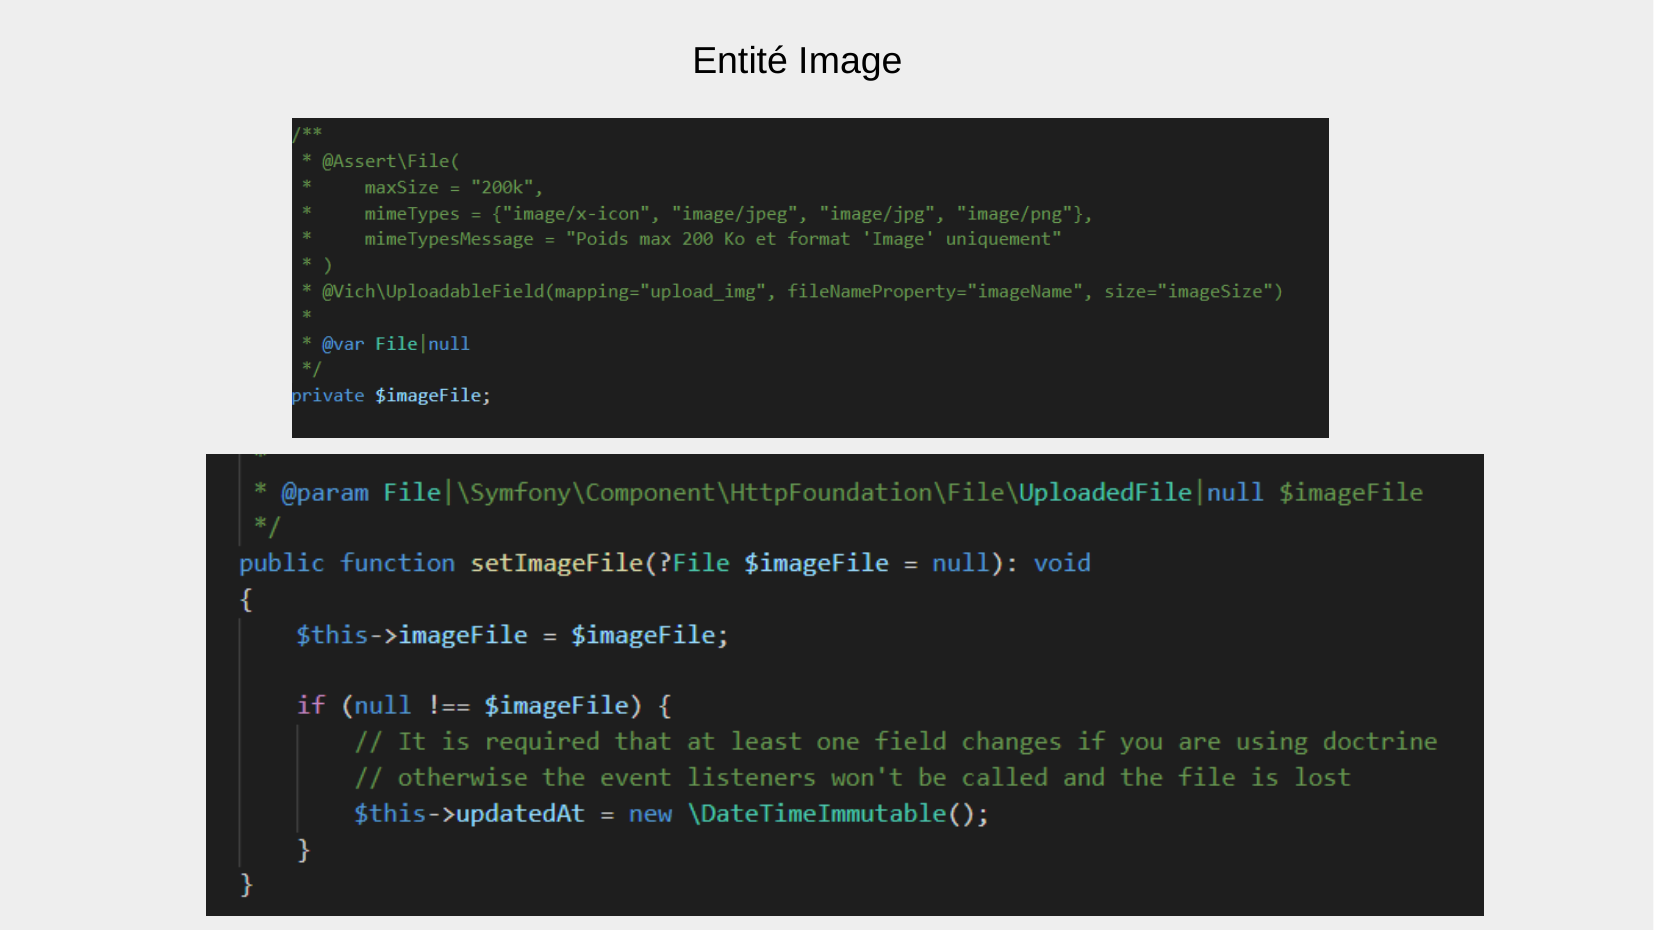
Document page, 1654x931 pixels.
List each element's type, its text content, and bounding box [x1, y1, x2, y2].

text_box Entité Image [677, 31, 918, 89]
picture [292, 118, 1329, 439]
picture [206, 454, 1484, 916]
